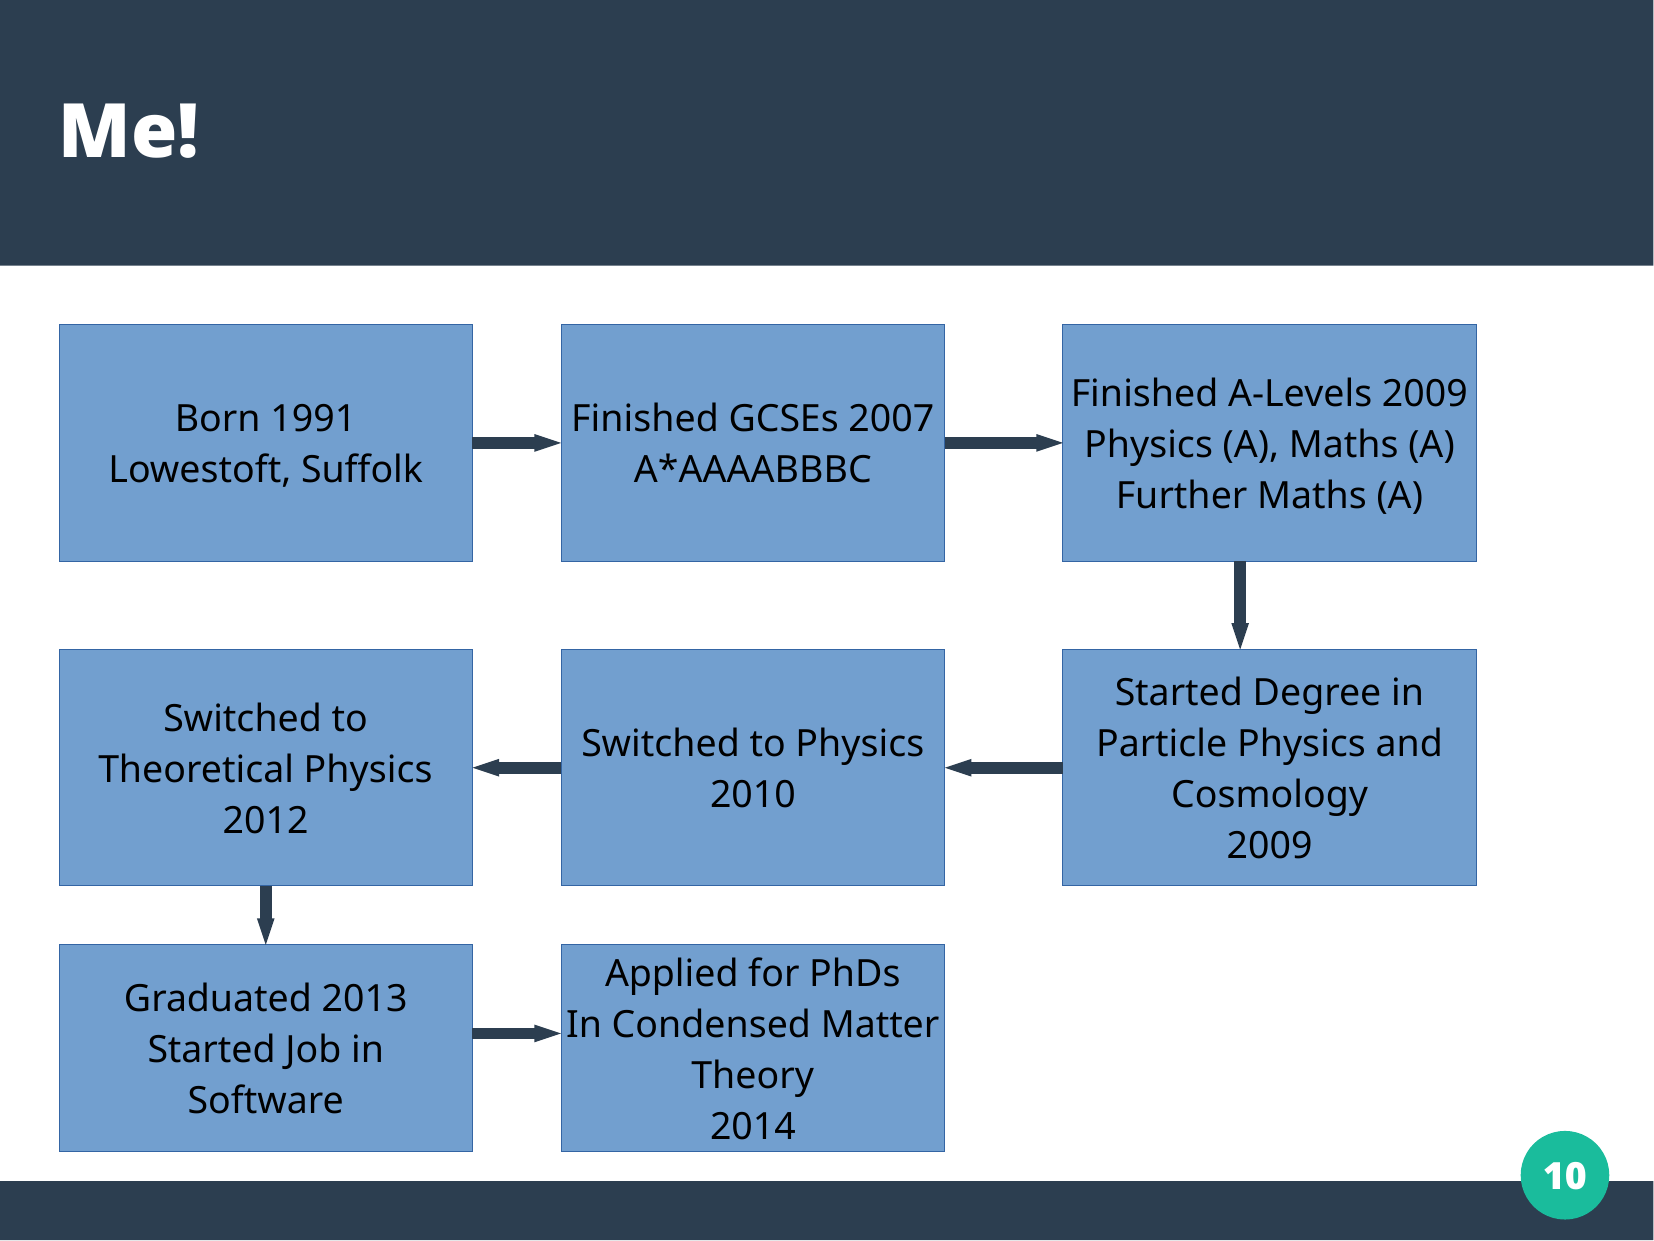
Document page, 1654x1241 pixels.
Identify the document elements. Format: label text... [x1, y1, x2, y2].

text_box Finished A-Levels 2009 Physics (A), Maths (A) Further Maths (A) [1062, 324, 1477, 562]
text_box Switched to Theoretical Physics 2012 [59, 649, 473, 886]
text_box Switched to Physics 2010 [561, 649, 945, 886]
text_box Born 1991 Lowestoft, Suffolk [59, 324, 473, 562]
title Me! [59, 49, 1595, 207]
text_box Finished GCSEs 2007 A*AAAABBBC [561, 324, 945, 562]
text_box Applied for PhDs In Condensed Matter Theory 2014 [561, 944, 945, 1152]
text_box Started Degree in Particle Physics and Cosmology 2009 [1062, 649, 1477, 886]
text_box Graduated 2013 Started Job in Software [59, 944, 473, 1152]
